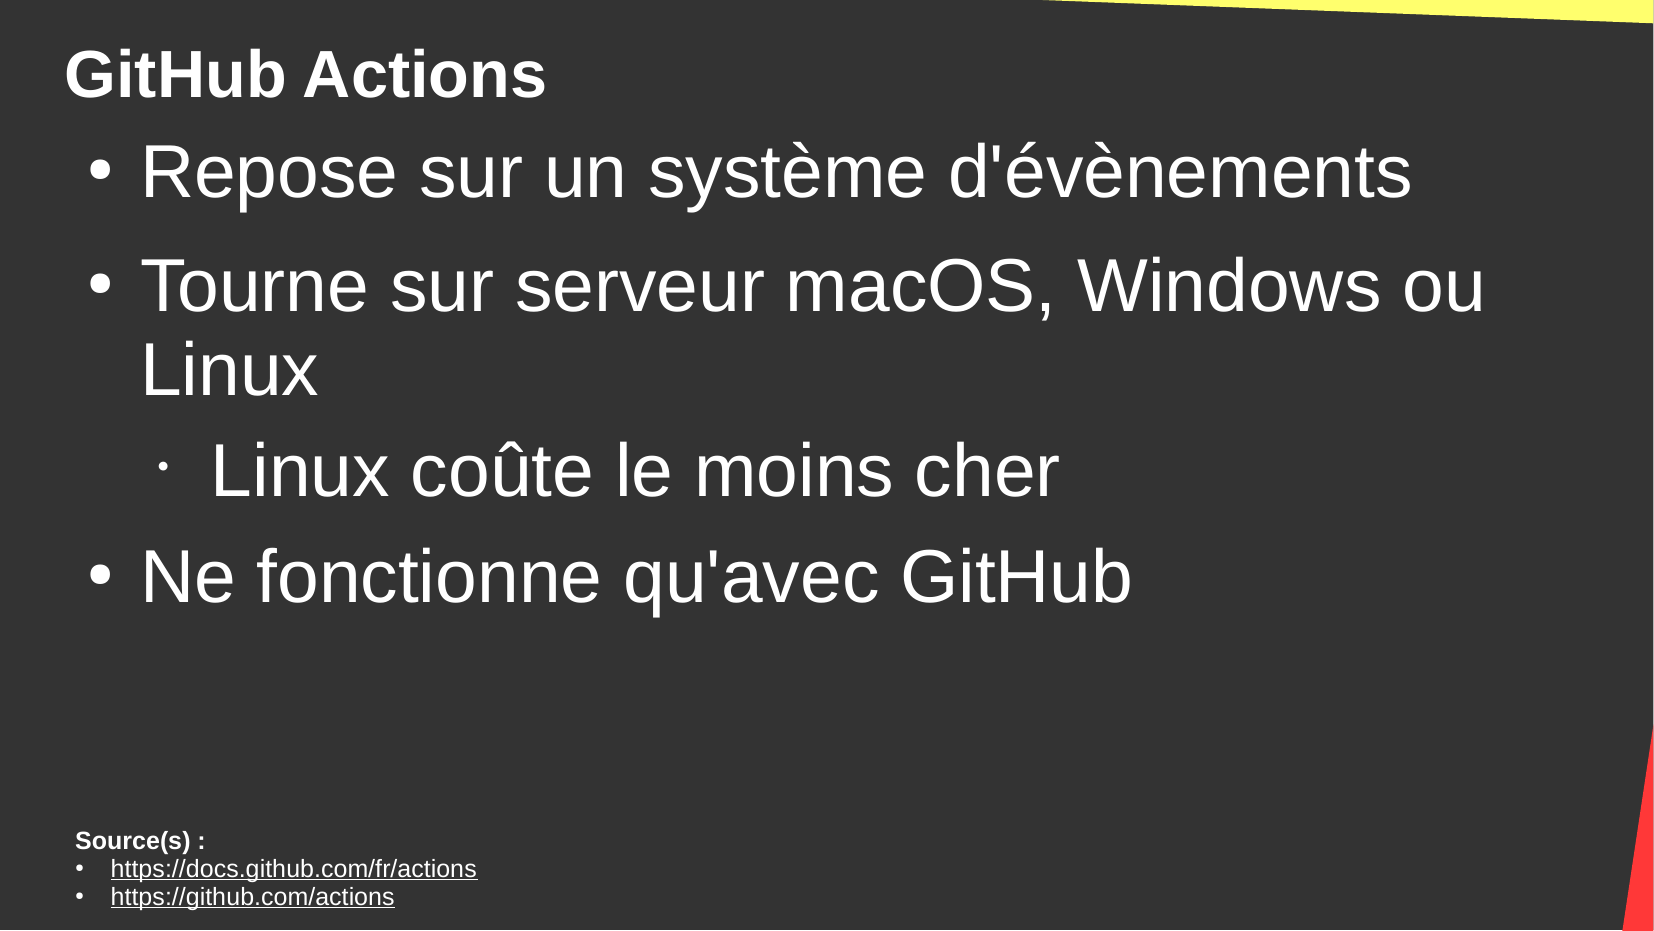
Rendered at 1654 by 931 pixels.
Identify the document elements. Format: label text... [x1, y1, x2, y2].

title GitHub Actions [64, 37, 1105, 119]
text_box [1042, 0, 1654, 24]
list Repose sur un système d'évènements Tourne sur serveur macOS, Windows ou Linux Linux coûte le moins cher Ne fonctionne qu'avec GitHub [69, 129, 1548, 756]
text_box [1622, 720, 1654, 931]
text_box Source(s) : https://docs.github.com/fr/actions https://github.com/actions [60, 809, 1546, 919]
